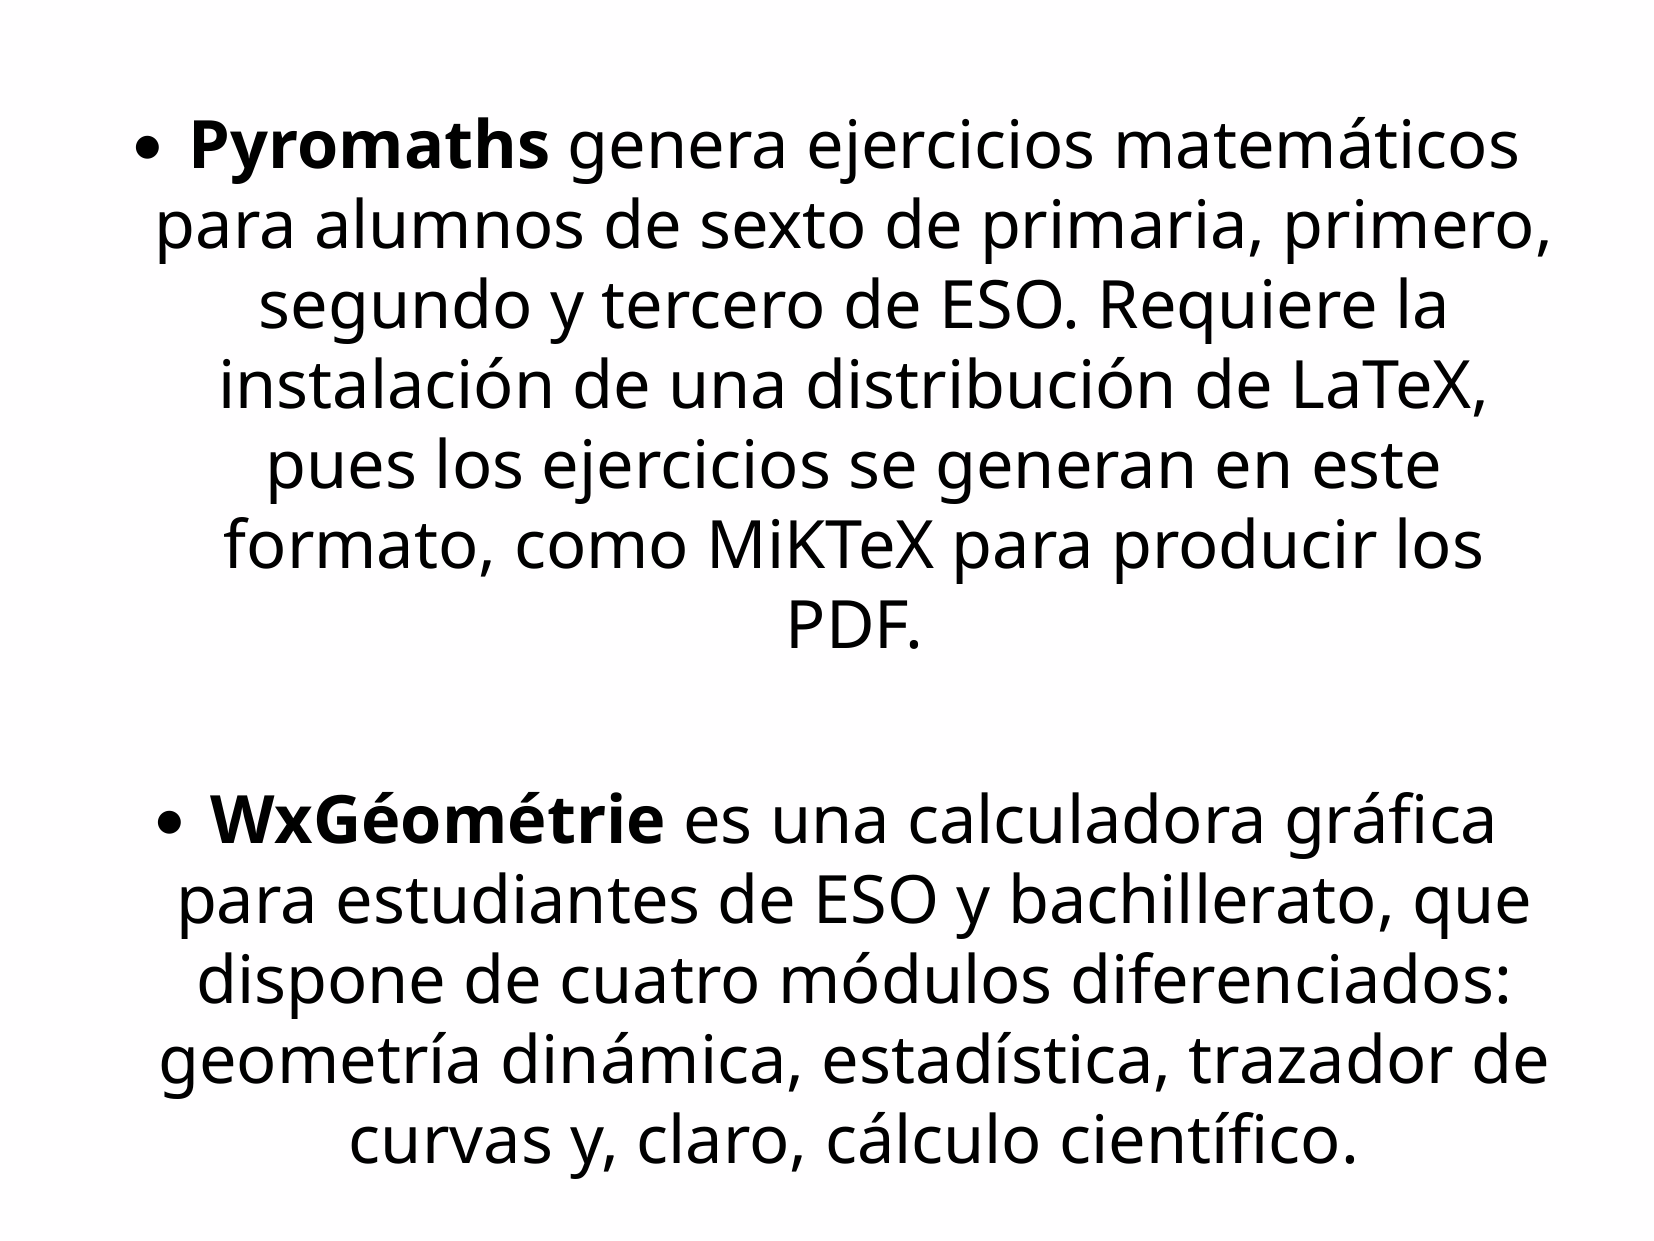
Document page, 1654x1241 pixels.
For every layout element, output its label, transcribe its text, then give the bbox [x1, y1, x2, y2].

list Pyromaths genera ejercicios matemáticos para alumnos de sexto de primaria, primero, segundo y tercero de ESO. Requiere la instalación de una distribución de LaTeX, pues los ejercicios se generan en este formato, como MiKTeX para producir los PDF. WxGéométrie es una calculadora gráfica para estudiantes de ESO y bachillerato, que dispone de cuatro módulos diferenciados: geometría dinámica, estadística, trazador de curvas y, claro, cálculo científico. [82, 94, 1571, 1182]
